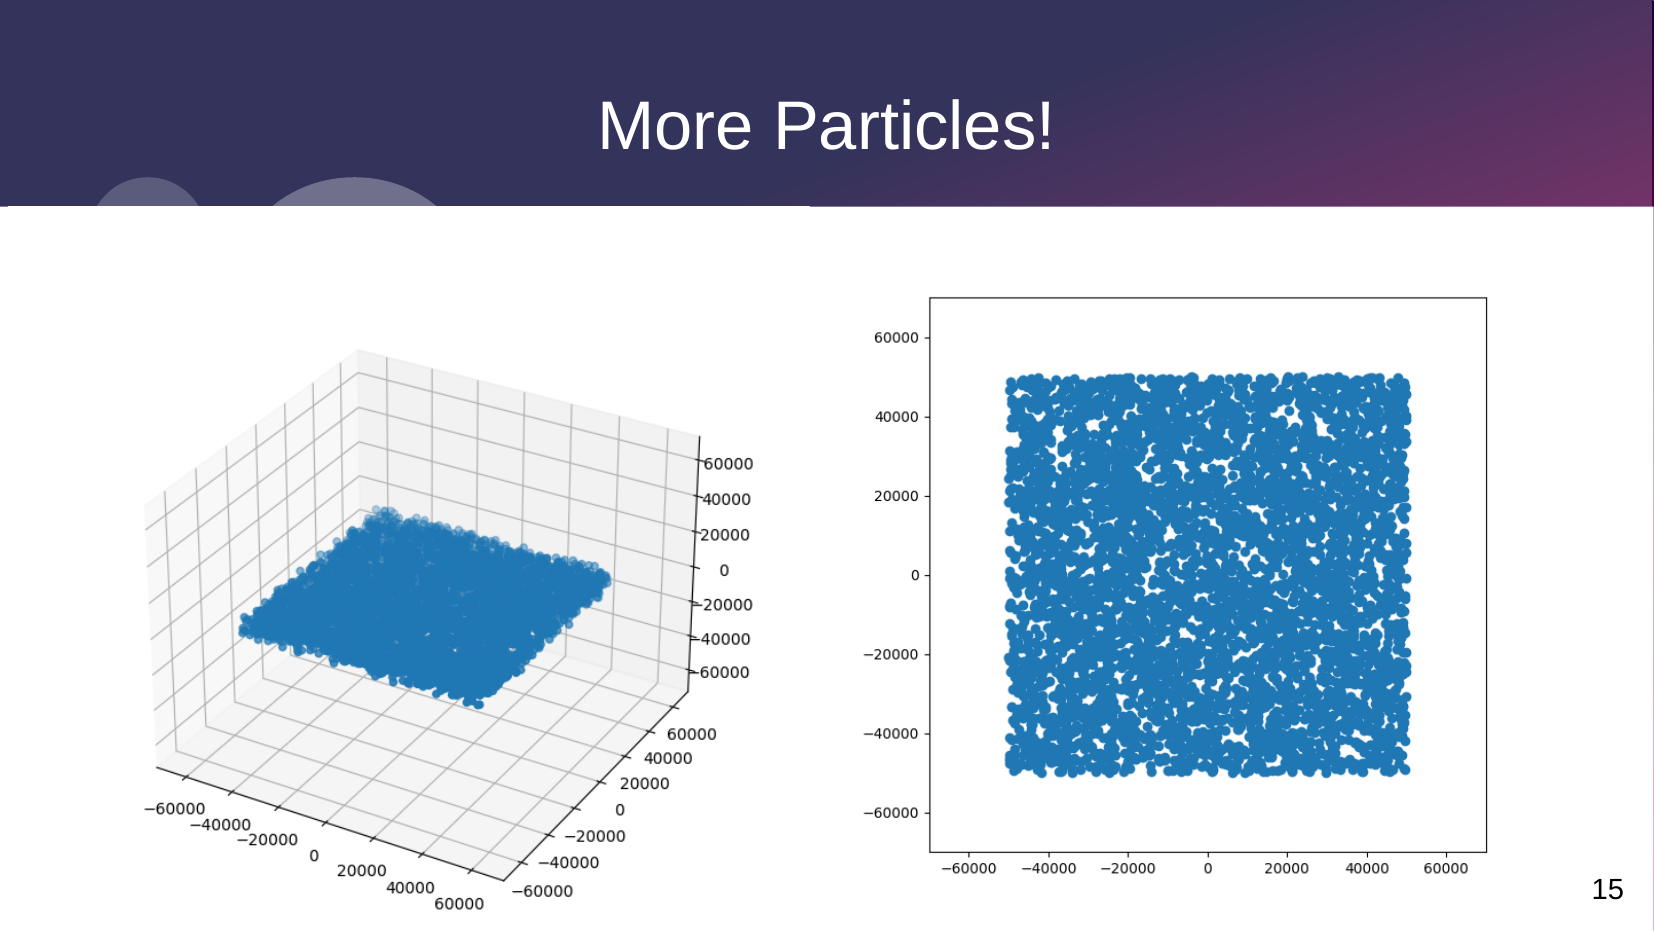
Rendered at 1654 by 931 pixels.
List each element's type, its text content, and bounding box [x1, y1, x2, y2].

picture [839, 211, 1558, 931]
title More Particles! [88, 44, 1565, 207]
picture [8, 206, 810, 931]
